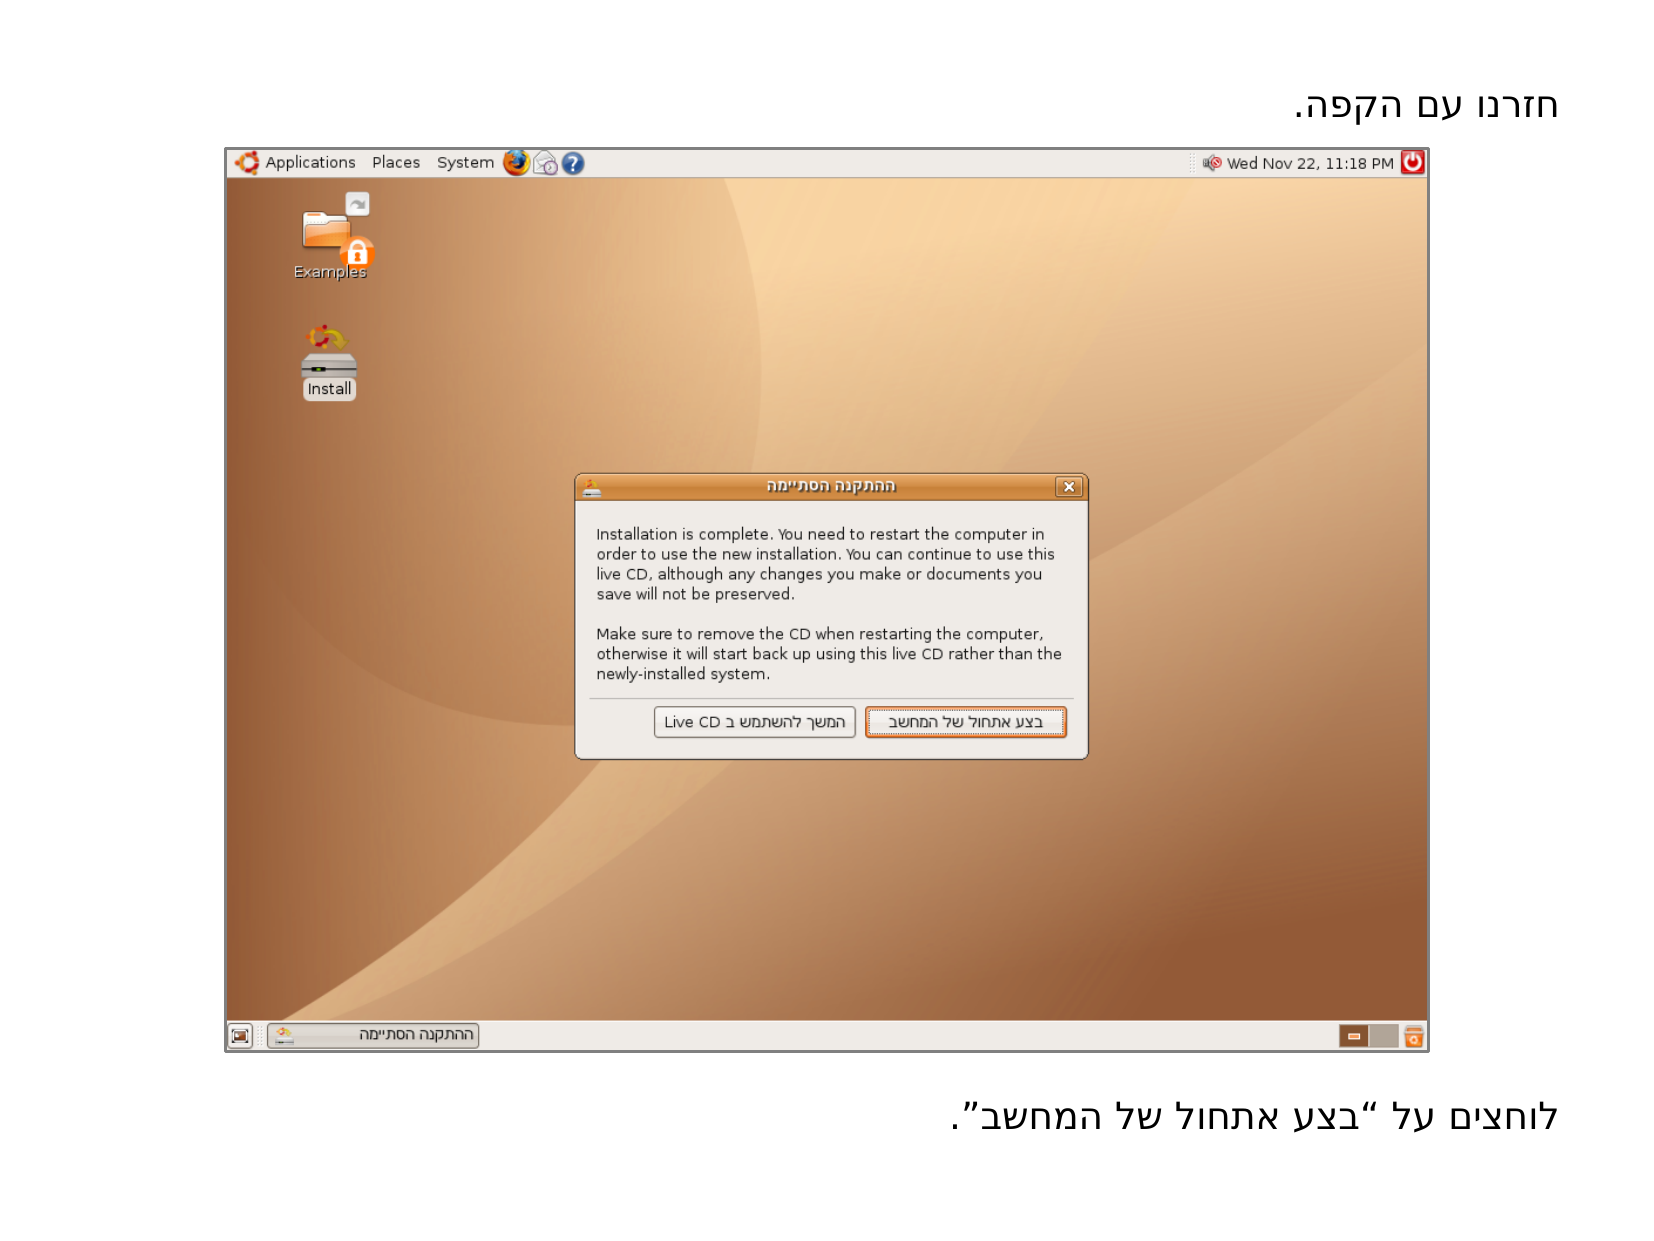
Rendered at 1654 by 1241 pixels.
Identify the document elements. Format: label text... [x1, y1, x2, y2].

picture [226, 150, 1427, 1051]
text_box לוחצים על “בצע אתחול של המחשב”. [75, 1087, 1576, 1241]
text_box חזרנו עם הקפה. [225, 75, 1576, 136]
